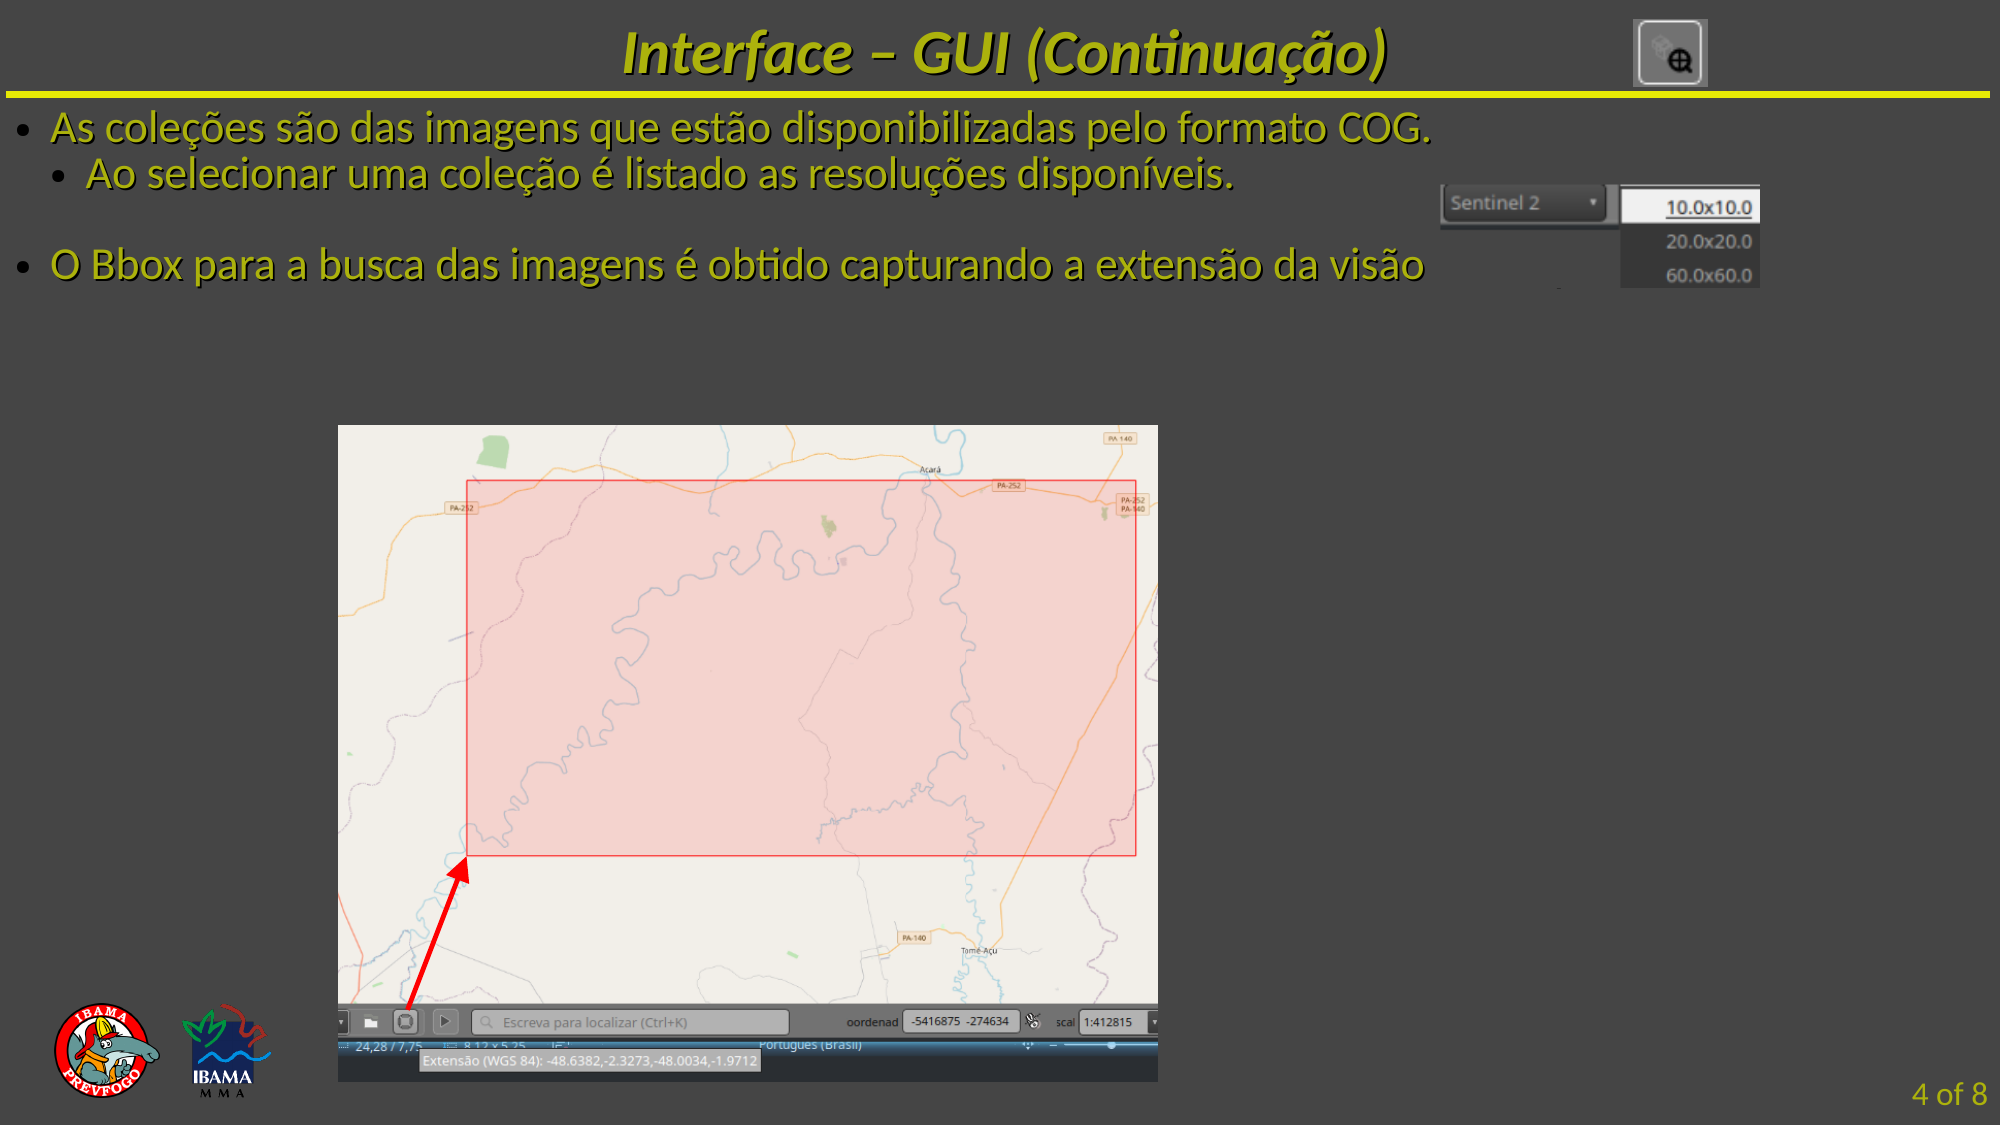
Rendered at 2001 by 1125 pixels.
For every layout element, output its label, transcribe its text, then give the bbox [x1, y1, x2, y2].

picture [173, 1003, 272, 1098]
text_box As coleções são das imagens que estão disponibilizadas pelo formato COG. Ao selecionar uma coleção é listado as resoluções disponíveis. O Bbox para a busca das imagens é obtido capturando a extensão da visão do mapa. [0, 101, 2000, 367]
picture [1633, 19, 1708, 87]
subtitle Interface – GUI (Continuação) [9, 11, 2000, 95]
picture [338, 425, 1158, 1082]
picture [54, 1003, 160, 1098]
text_box <número> of 8 [1757, 1080, 1989, 1125]
picture [1436, 177, 1760, 289]
